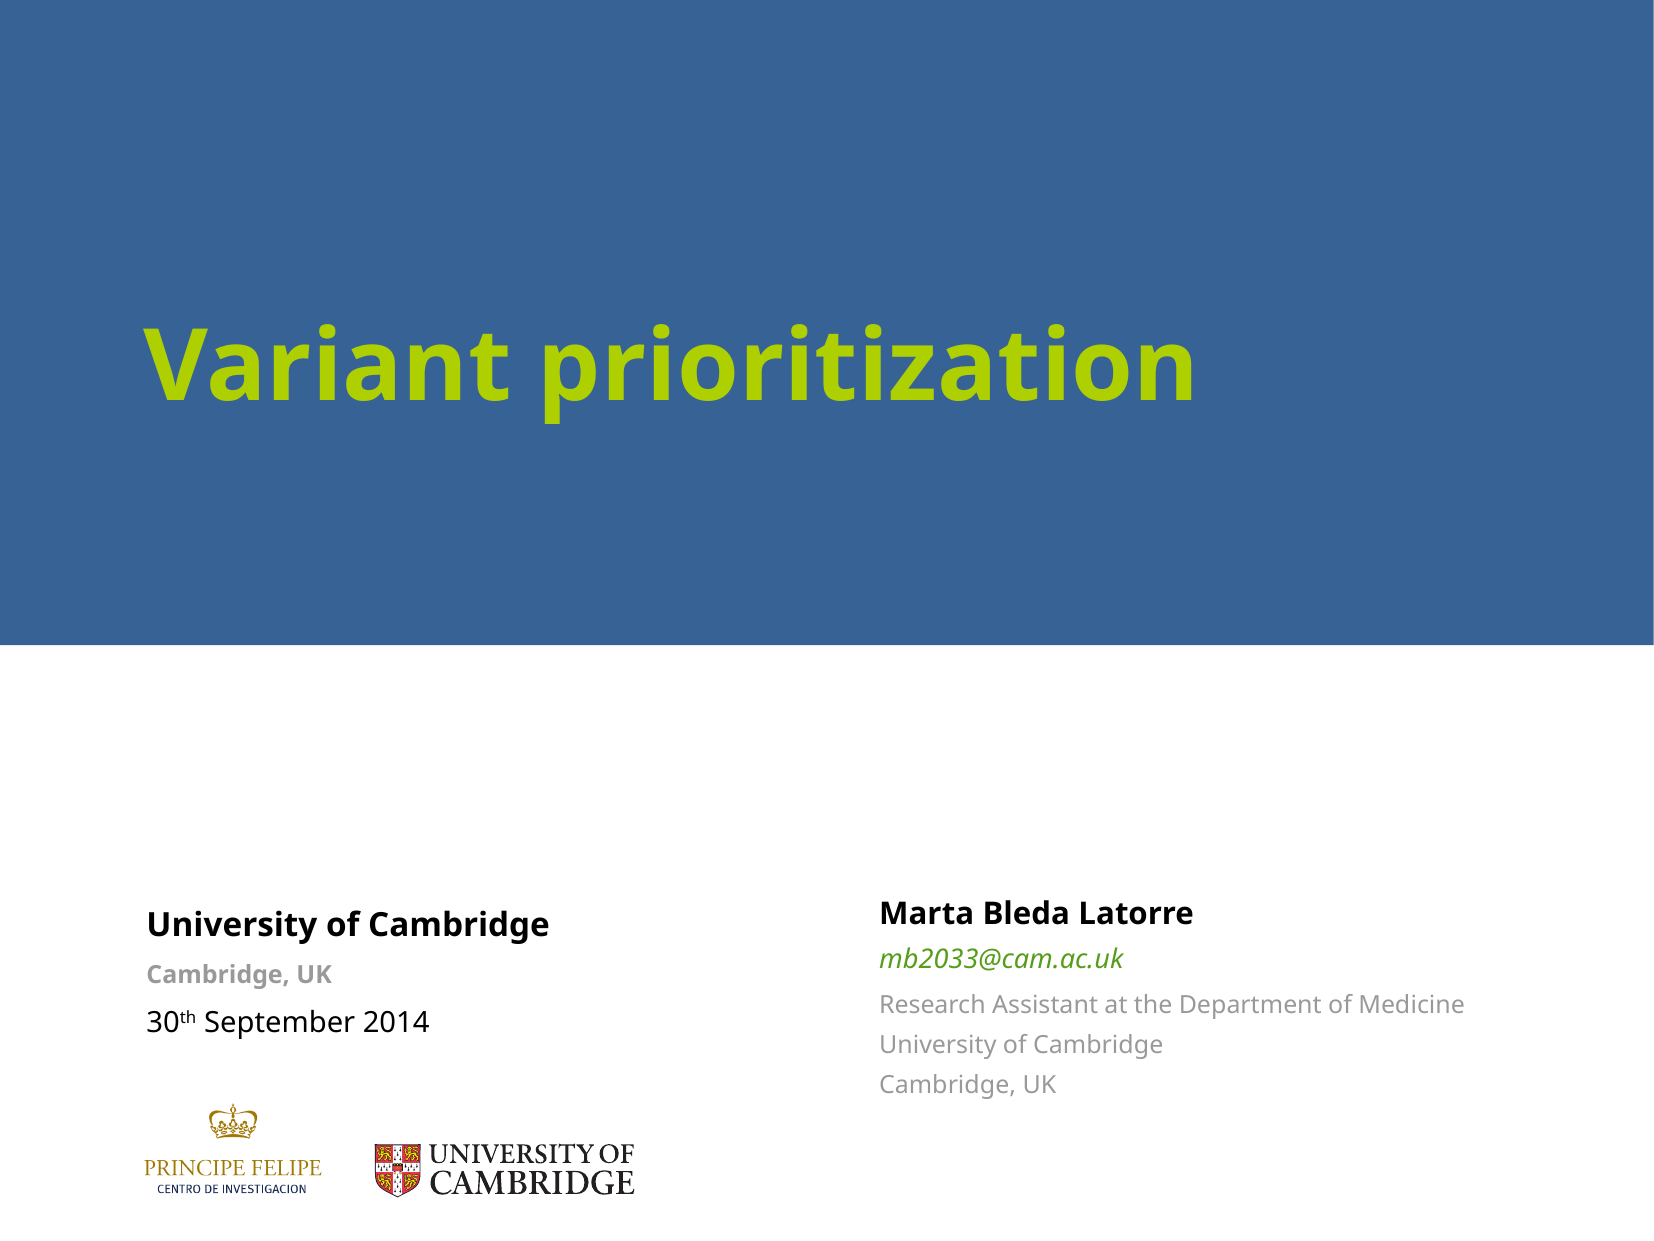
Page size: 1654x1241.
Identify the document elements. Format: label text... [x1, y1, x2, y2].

title Variant prioritization [143, 258, 1480, 466]
text_box Marta Bleda Latorre mb2033@cam.ac.uk Research Assistant at the Department of Medicine University of Cambridge Cambridge, UK [879, 884, 1517, 1099]
picture [374, 1143, 635, 1198]
picture [143, 1103, 323, 1194]
text_box University of Cambridge Cambridge, UK 30th September 2014 [131, 893, 737, 1046]
